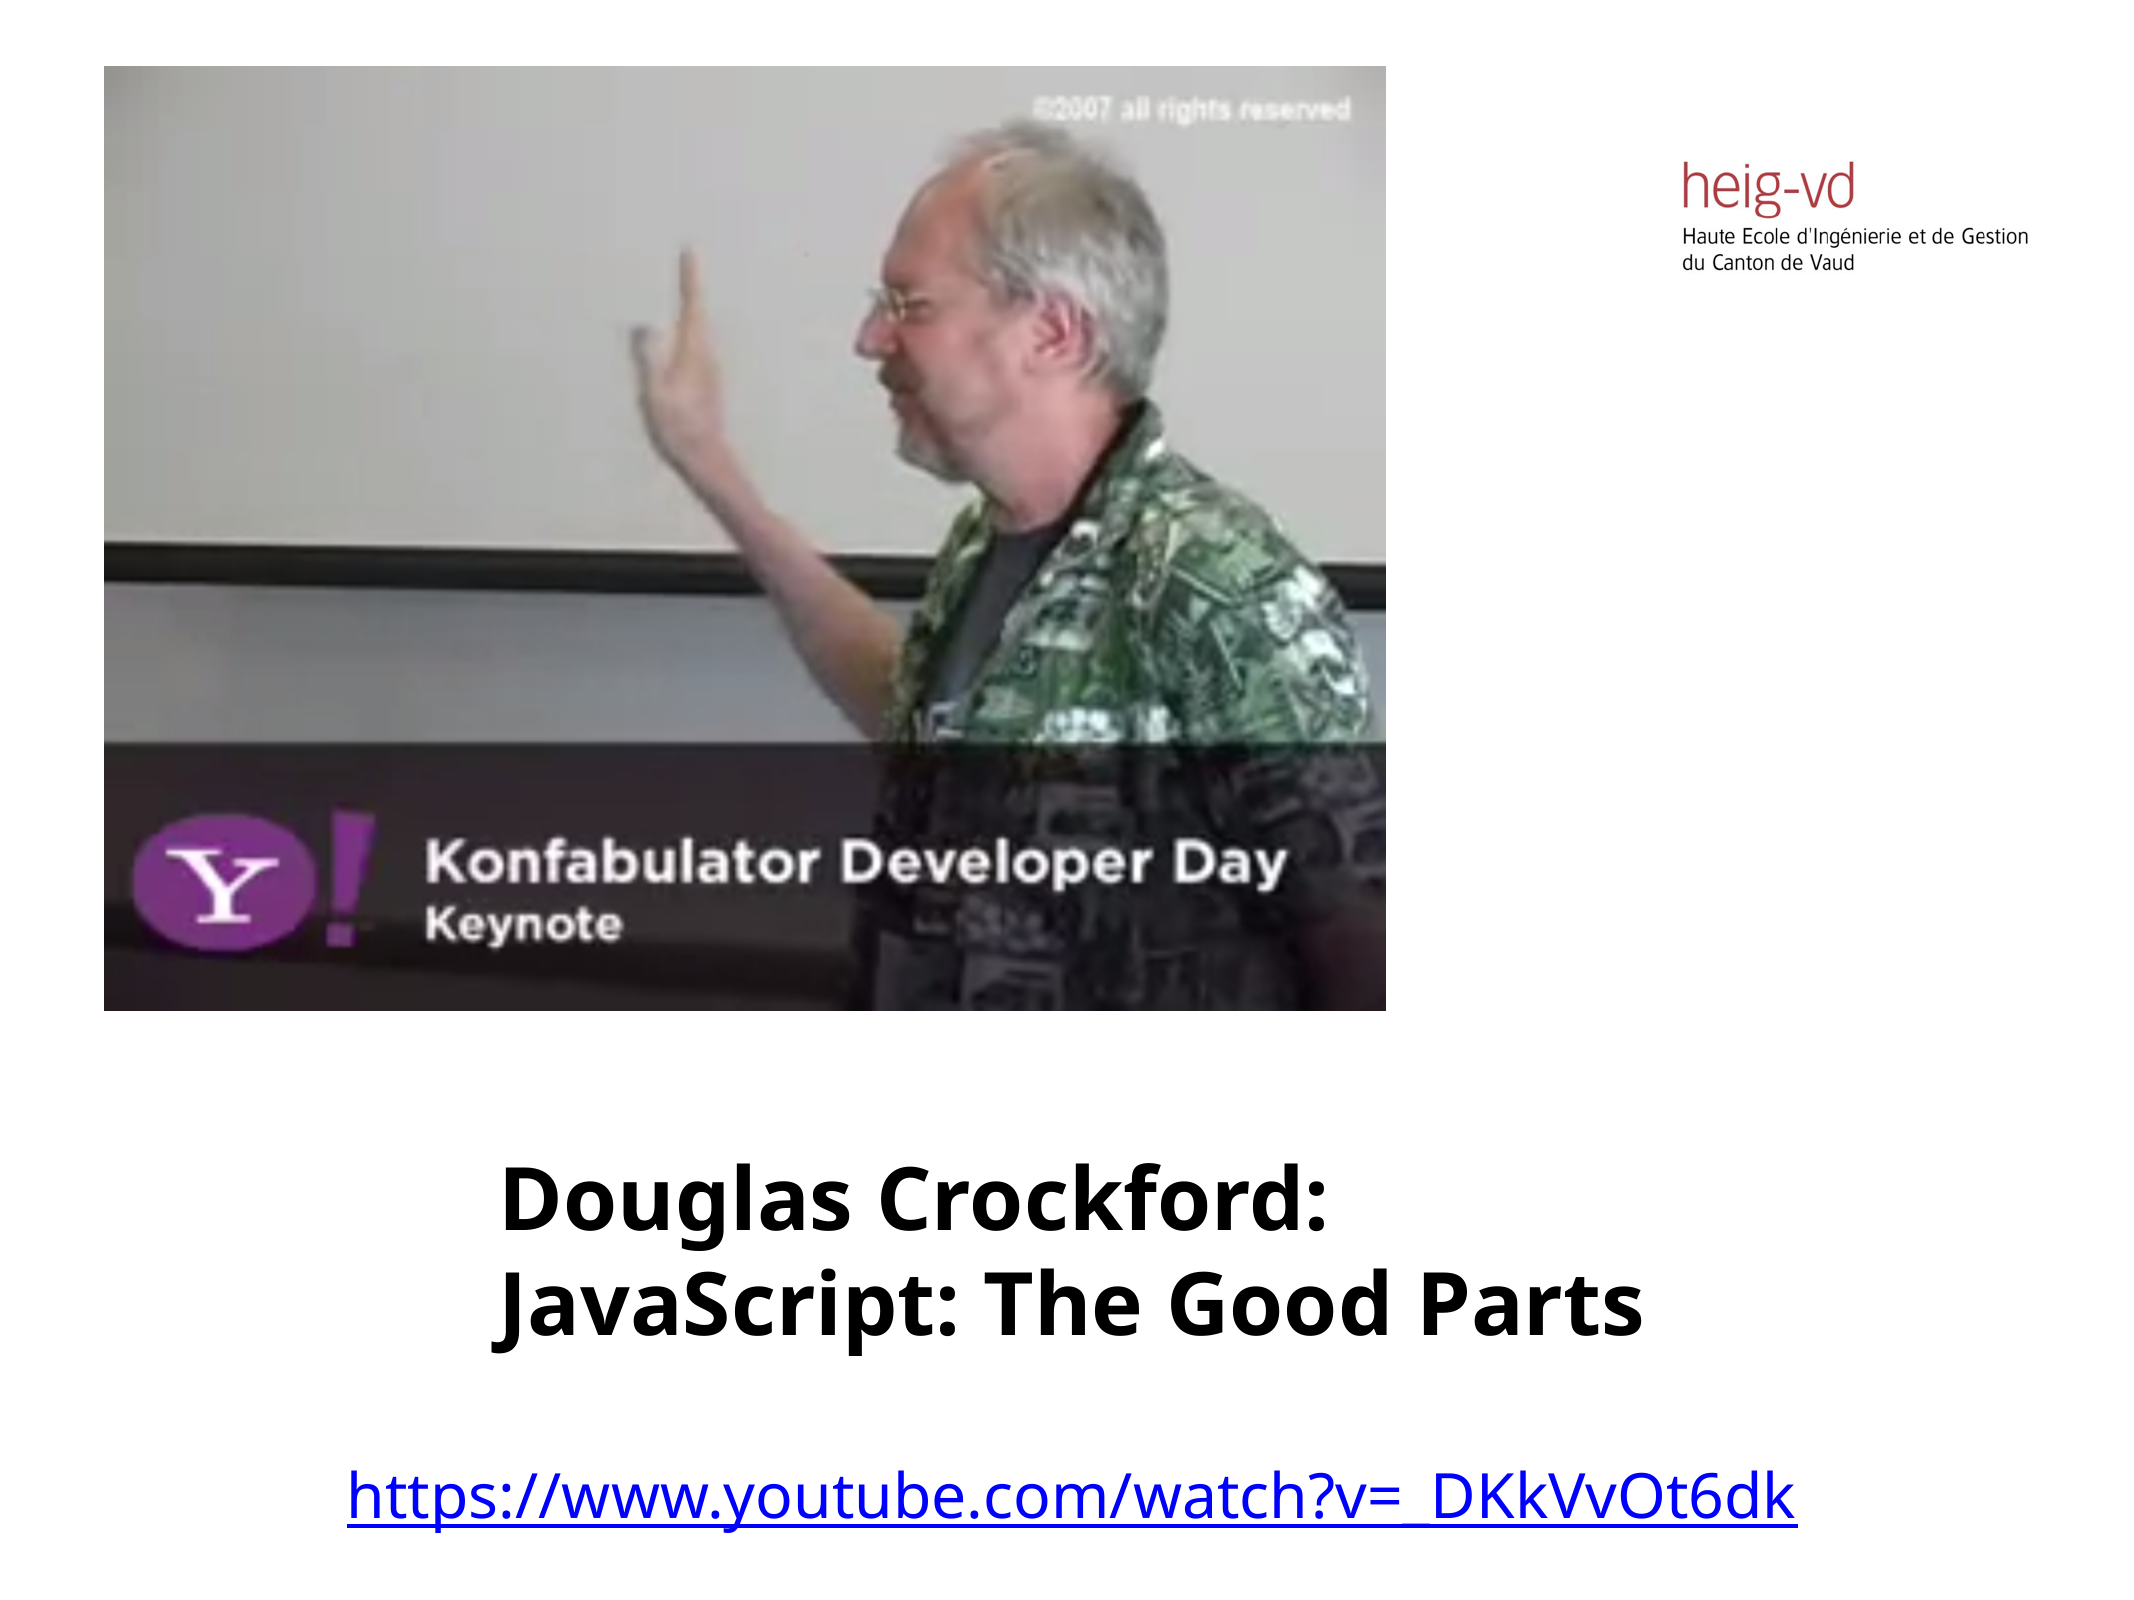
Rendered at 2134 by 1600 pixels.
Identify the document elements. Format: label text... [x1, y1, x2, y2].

picture [104, 66, 1386, 1011]
text_box Douglas Crockford: JavaScript: The Good Parts [490, 1029, 1655, 1362]
picture [1672, 149, 2036, 284]
text_box https://www.youtube.com/watch?v=_DKkVvOt6dk [338, 1448, 1807, 1550]
